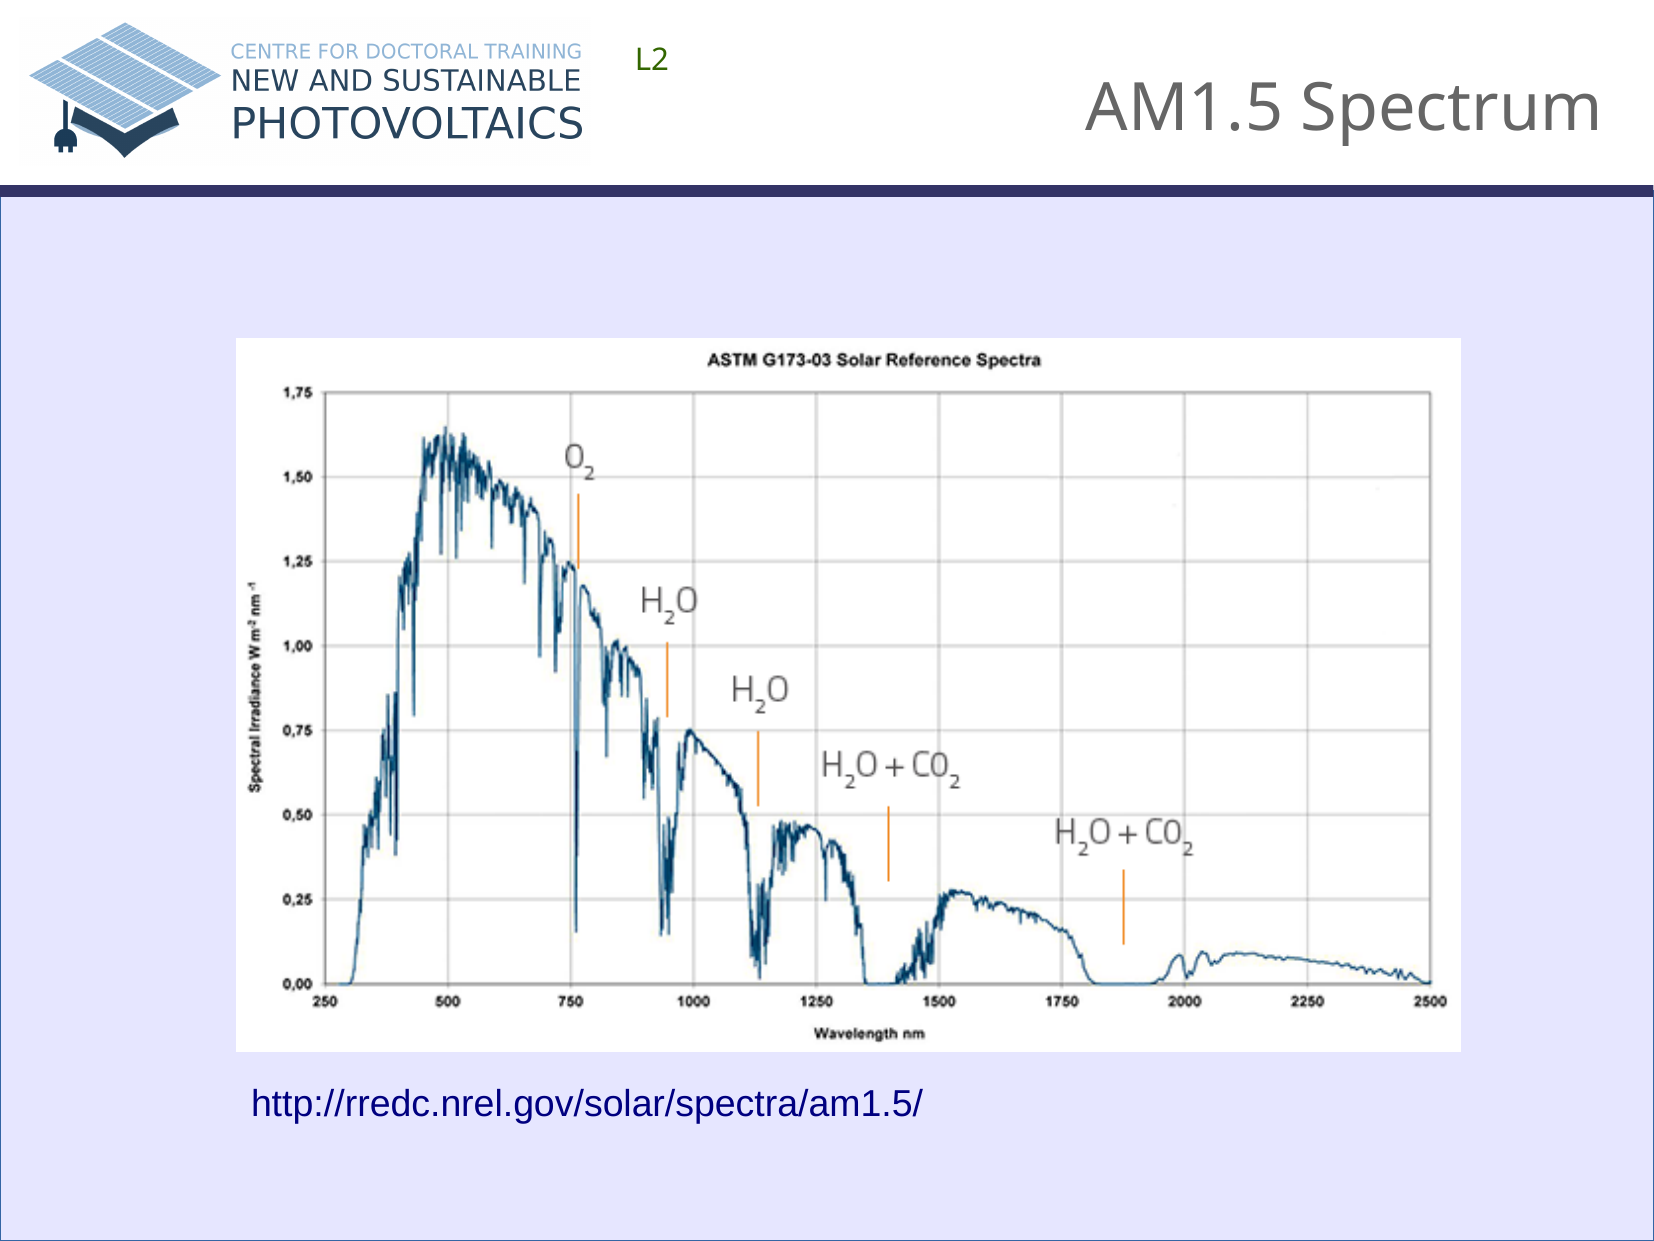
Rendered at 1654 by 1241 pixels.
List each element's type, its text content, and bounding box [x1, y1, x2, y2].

text_box L2 [620, 29, 880, 80]
text_box [0, 197, 1654, 1241]
text_box AM1.5 Spectrum [767, 51, 1619, 142]
text_box http://rredc.nrel.gov/solar/spectra/am1.5/ [236, 1074, 1182, 1132]
picture [236, 338, 1461, 1052]
picture [19, 17, 591, 166]
